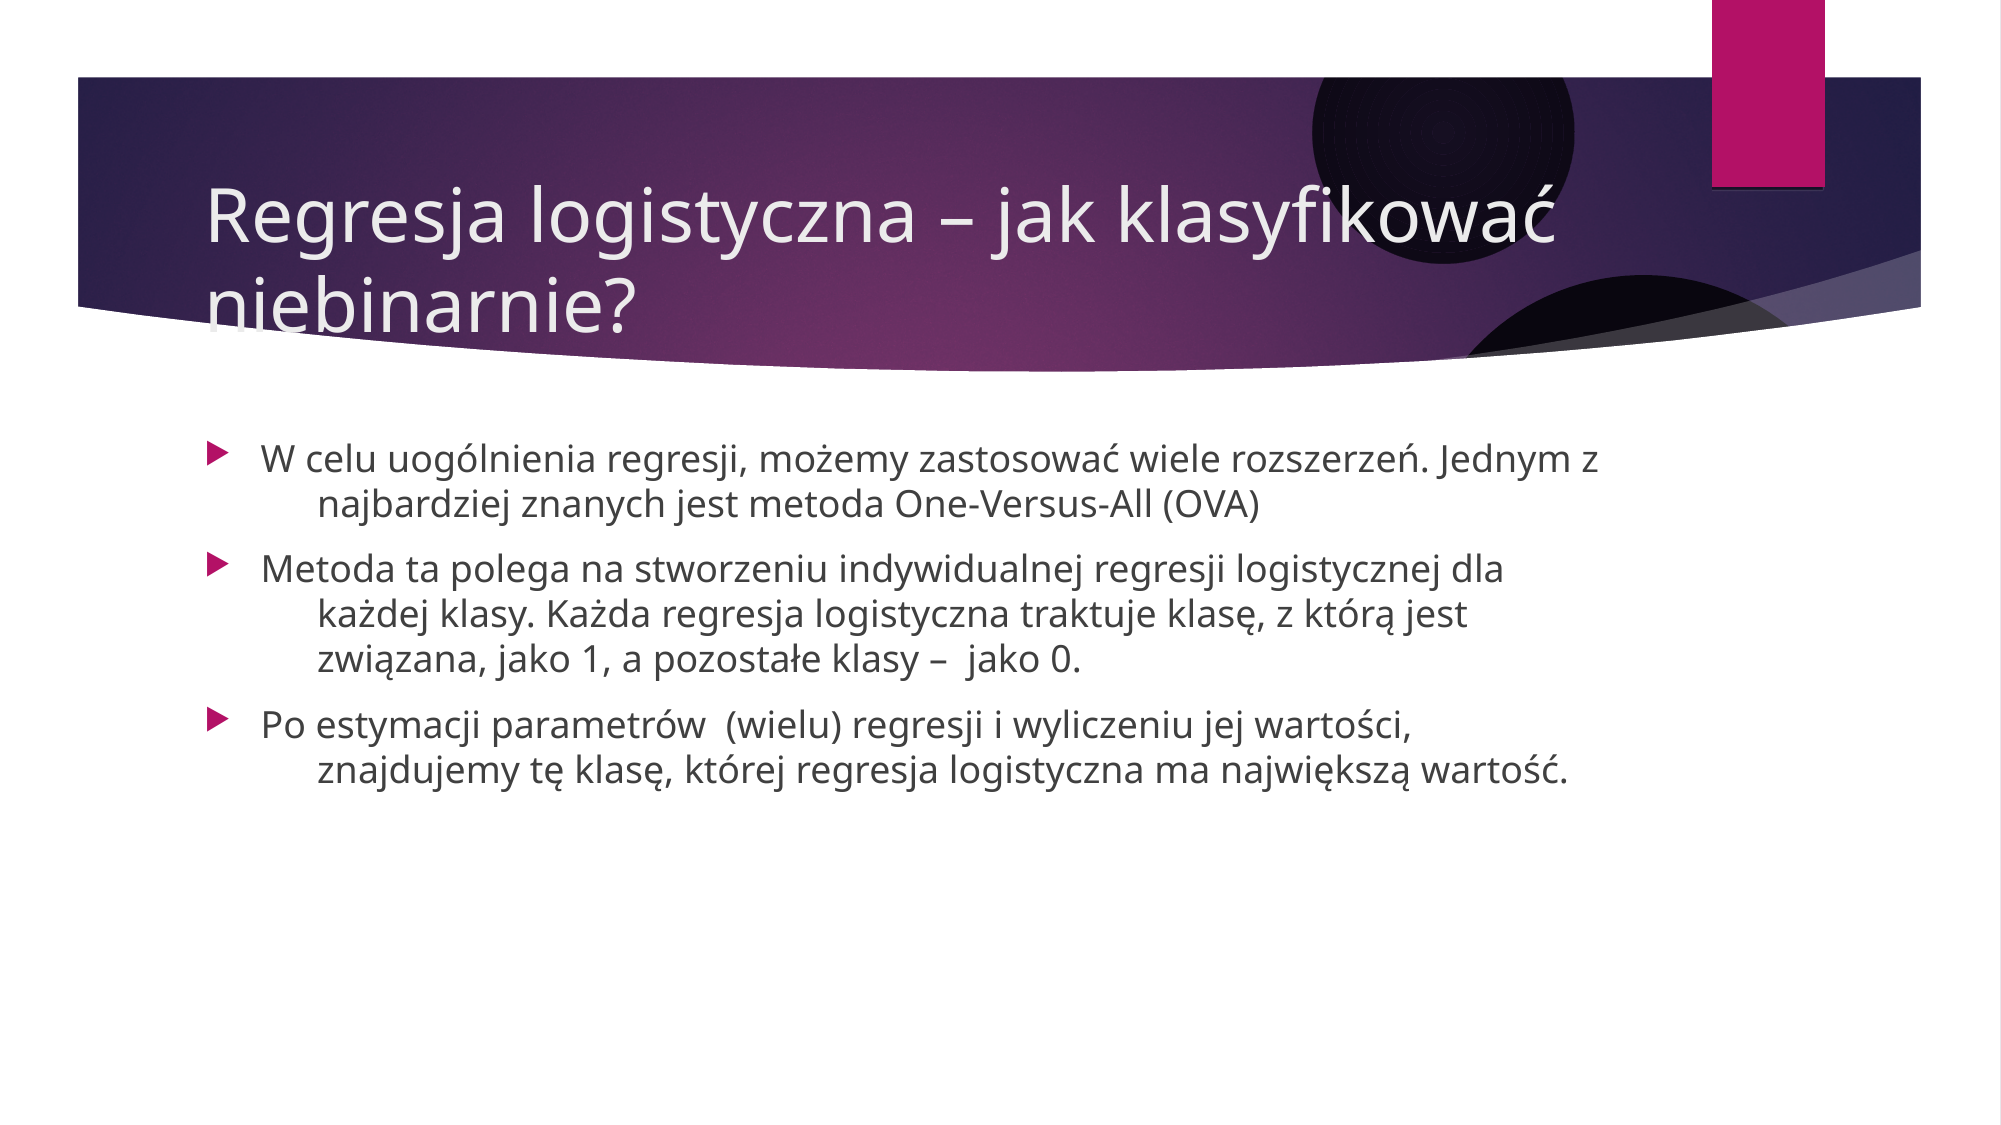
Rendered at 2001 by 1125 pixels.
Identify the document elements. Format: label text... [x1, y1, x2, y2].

list W celu uogólnienia regresji, możemy zastosować wiele rozszerzeń. Jednym z najbardziej znanych jest metoda One-Versus-All (OVA) Metoda ta polega na stworzeniu indywidualnej regresji logistycznej dla każdej klasy. Każda regresja logistyczna traktuje klasę, z którą jest związana, jako 1, a pozostałe klasy – jako 0. Po estymacji parametrów (wielu) regresji i wyliczeniu jej wartości, znajdujemy tę klasę, której regresja logistyczna ma największą wartość. [189, 427, 1638, 988]
title Regresja logistyczna – jak klasyfikować niebinarnie? [189, 159, 1627, 276]
